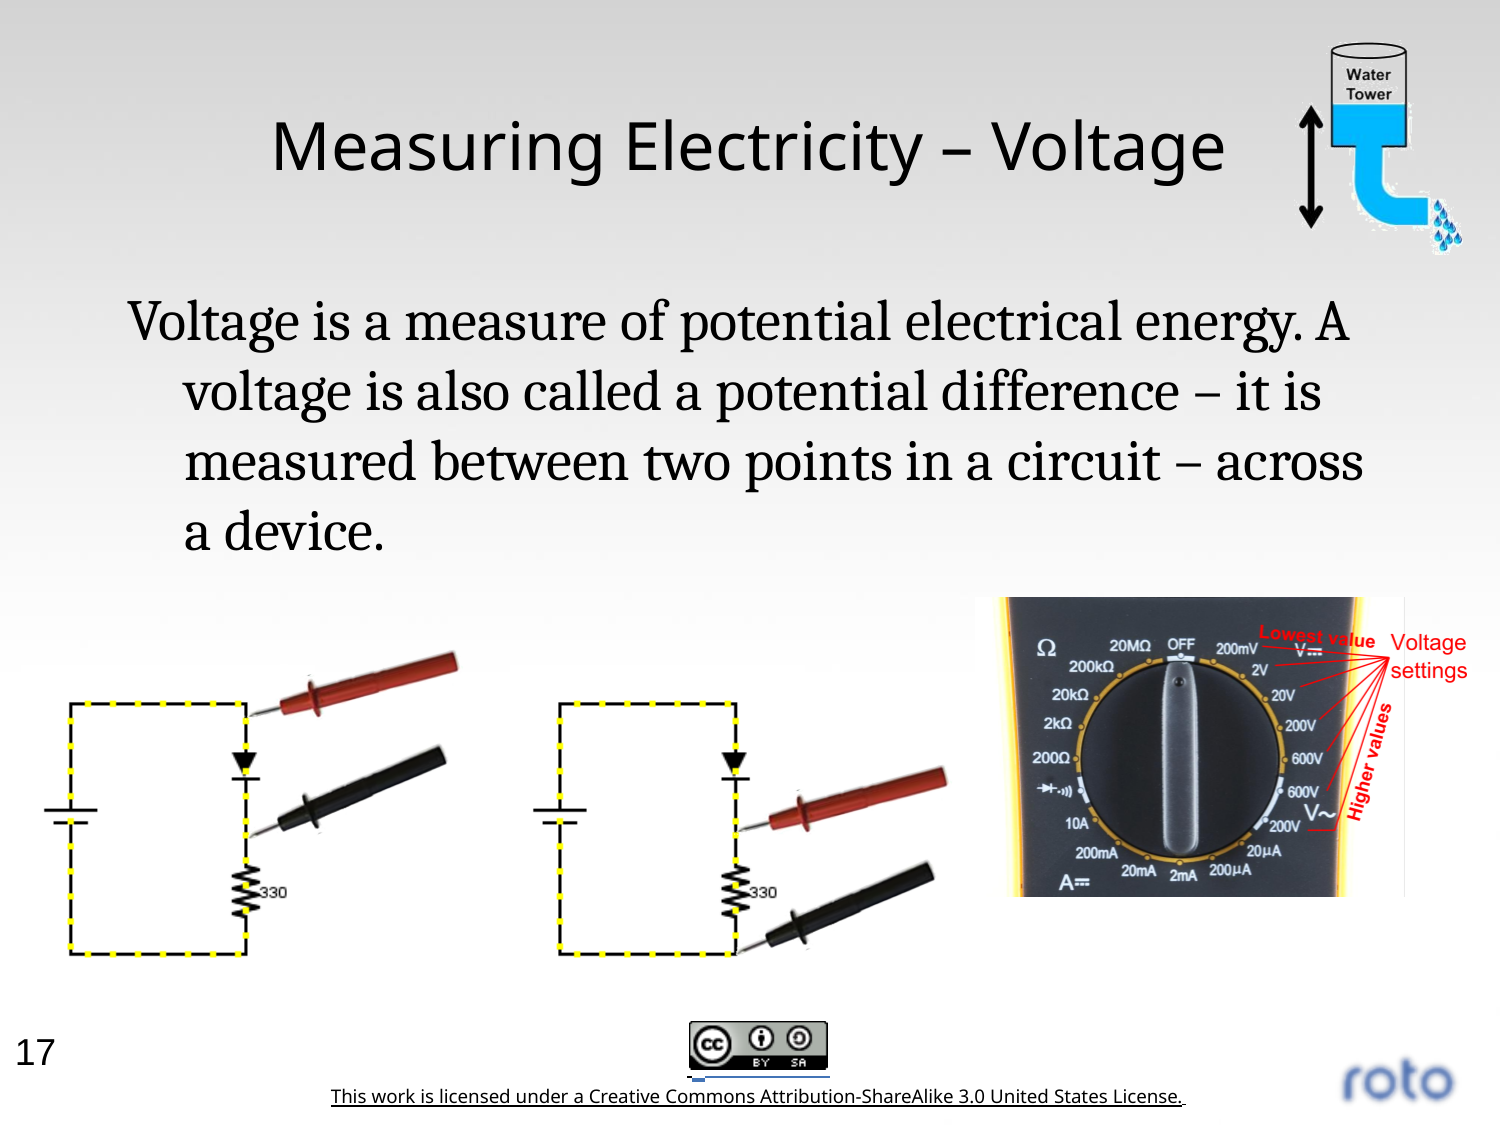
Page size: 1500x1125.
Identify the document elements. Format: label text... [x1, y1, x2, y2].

title Measuring Electricity – Voltage [112, 49, 1285, 238]
picture [0, 0, 1500, 1125]
list Voltage is a measure of potential electrical energy. A voltage is also called a potential difference – it is measured between two points in a circuit – across a device. [112, 274, 1388, 1000]
